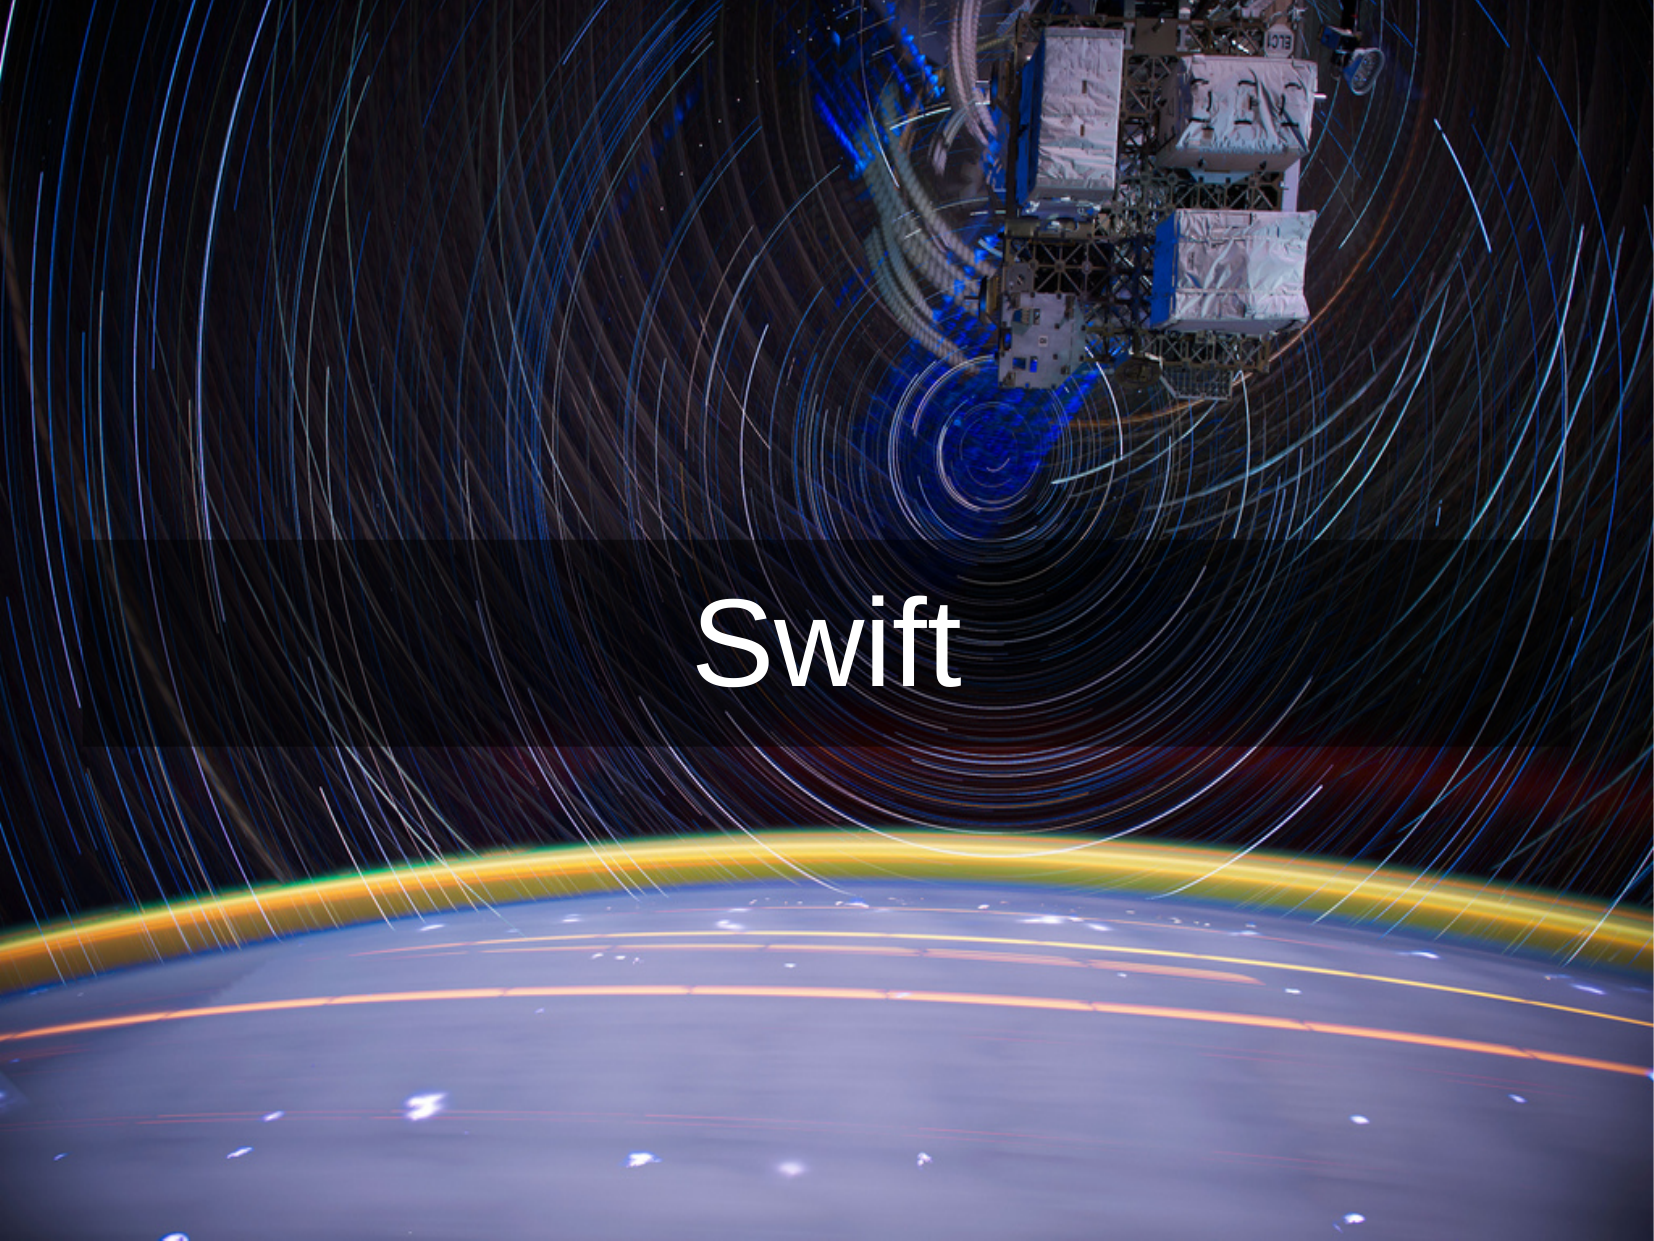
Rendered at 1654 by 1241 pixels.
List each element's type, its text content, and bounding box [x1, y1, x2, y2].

title Swift [82, 539, 1571, 747]
picture [0, 0, 1654, 1241]
